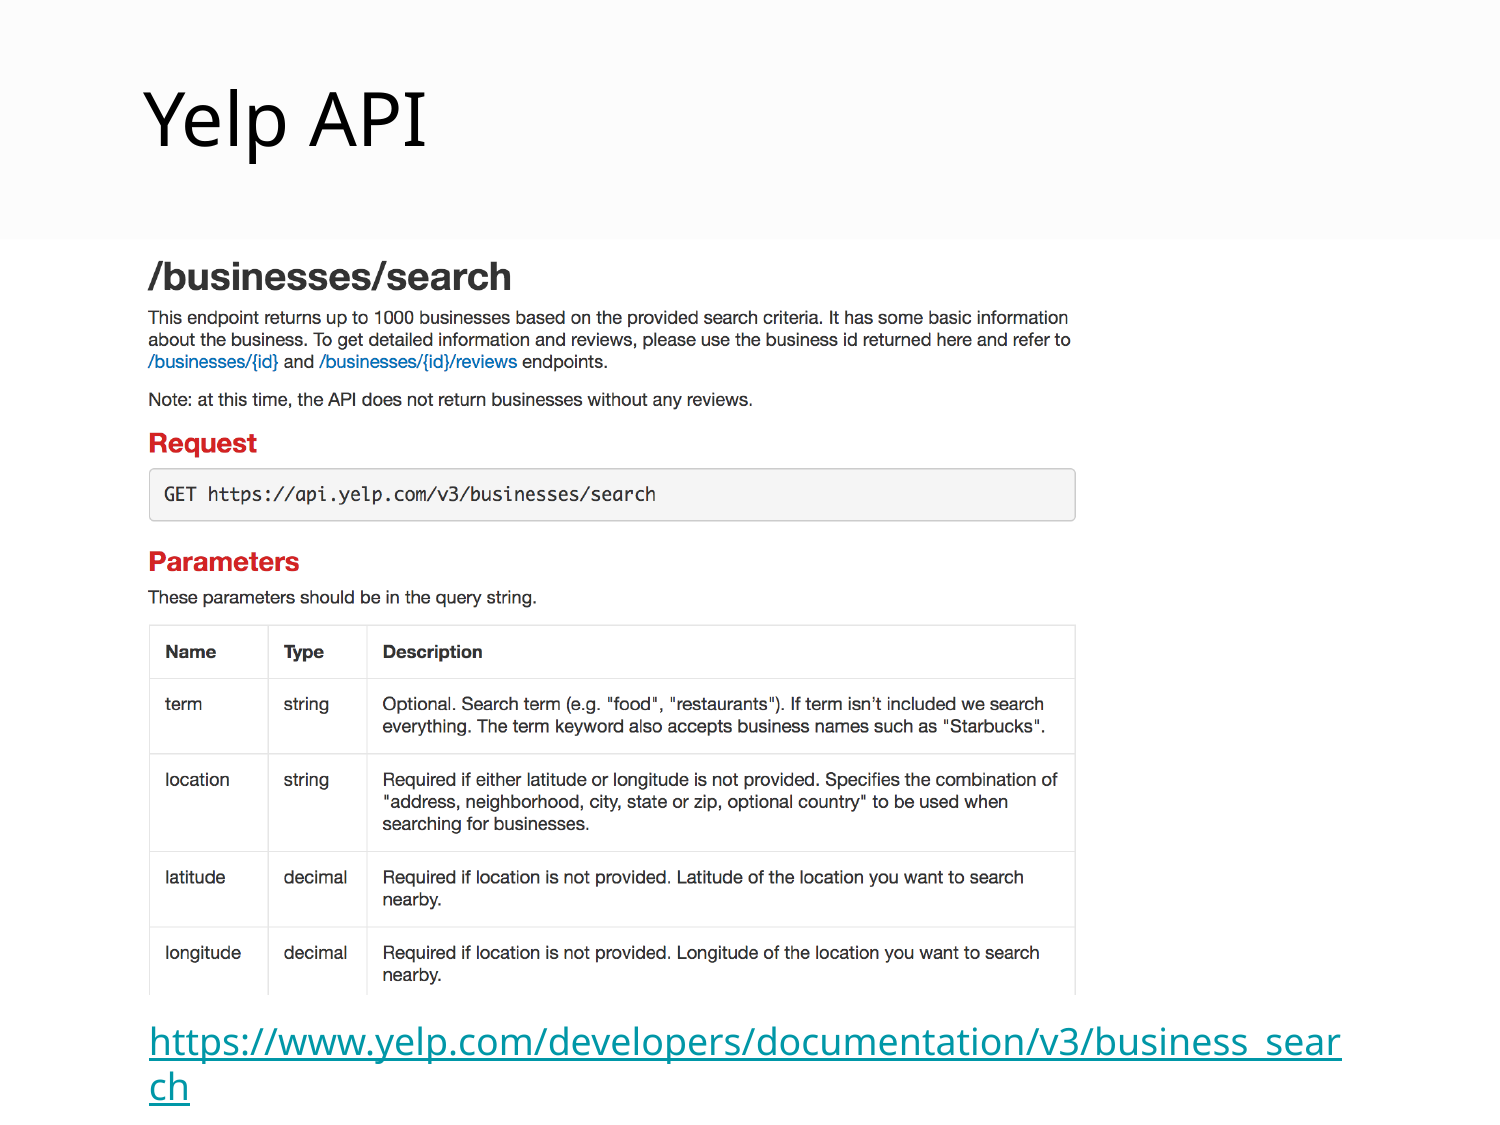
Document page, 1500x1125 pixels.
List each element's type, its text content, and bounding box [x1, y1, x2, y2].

picture [133, 244, 1108, 996]
title Yelp API [128, 56, 1372, 183]
list https://www.yelp.com/developers/documentation/v3/business_search [133, 995, 1372, 1104]
